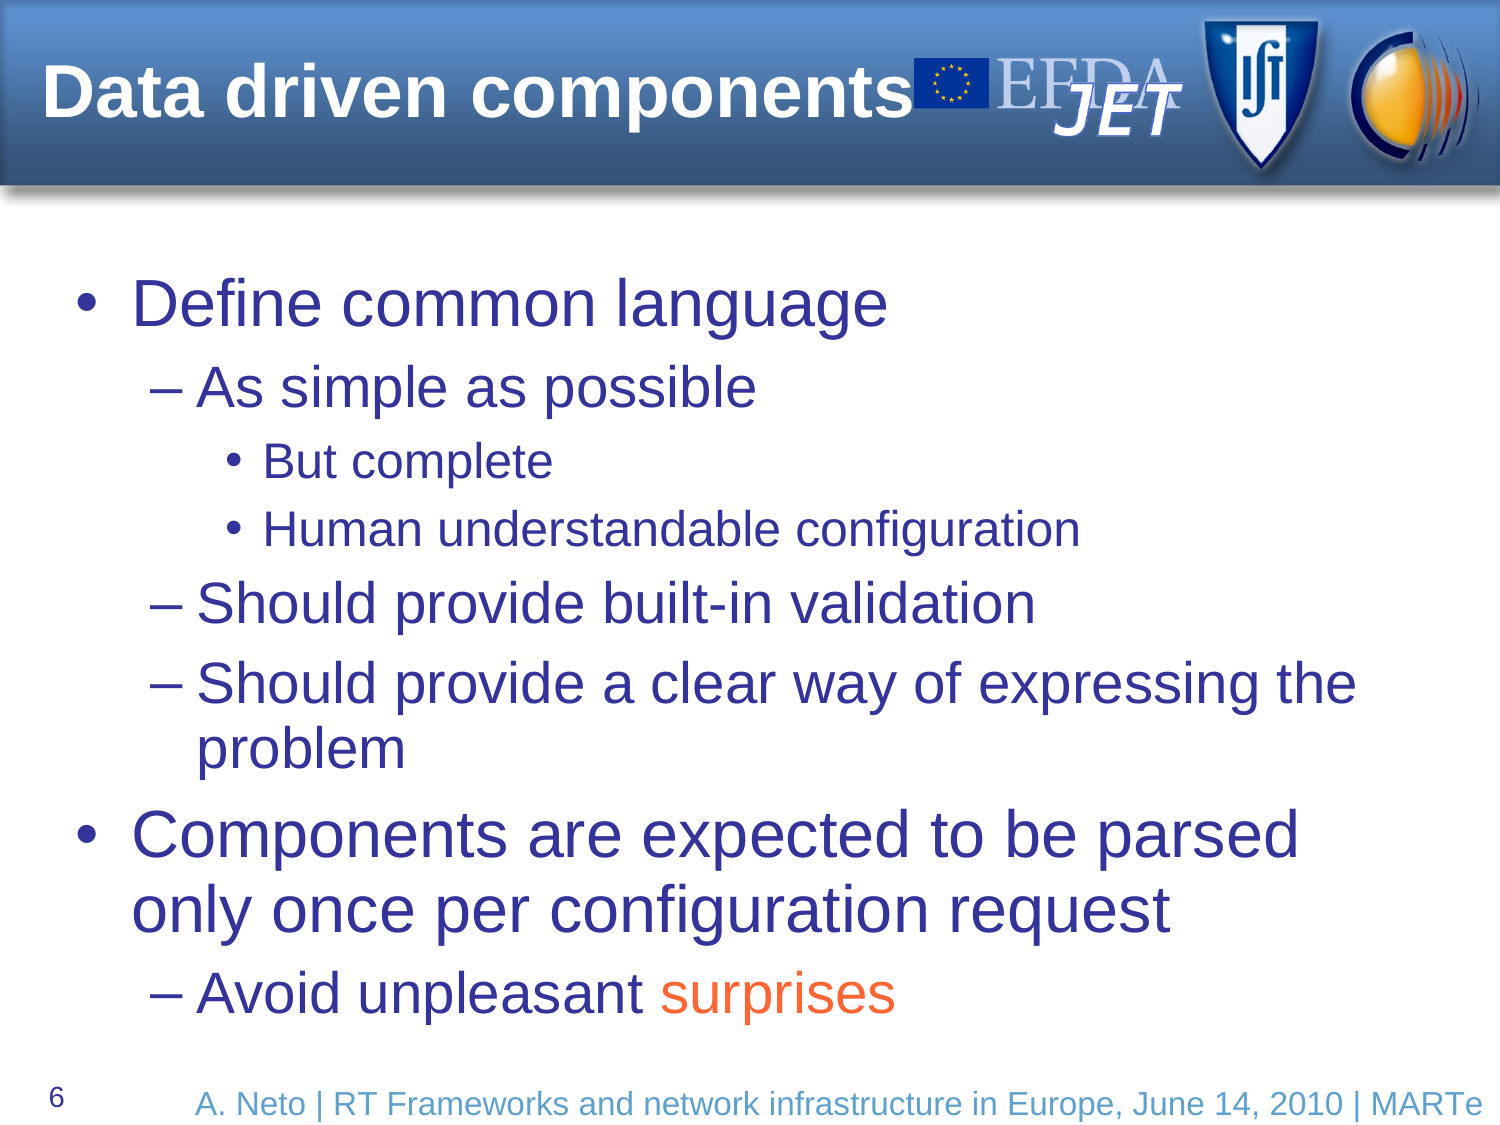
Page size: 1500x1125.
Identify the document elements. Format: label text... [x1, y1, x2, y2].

list Define common language As simple as possible But complete Human understandable configuration Should provide built-in validation Should provide a clear way of expressing the problem Components are expected to be parsed only once per configuration request Avoid unpleasant surprises [75, 262, 1426, 1027]
picture [0, 0, 1500, 207]
title Data driven components [41, 0, 1129, 181]
